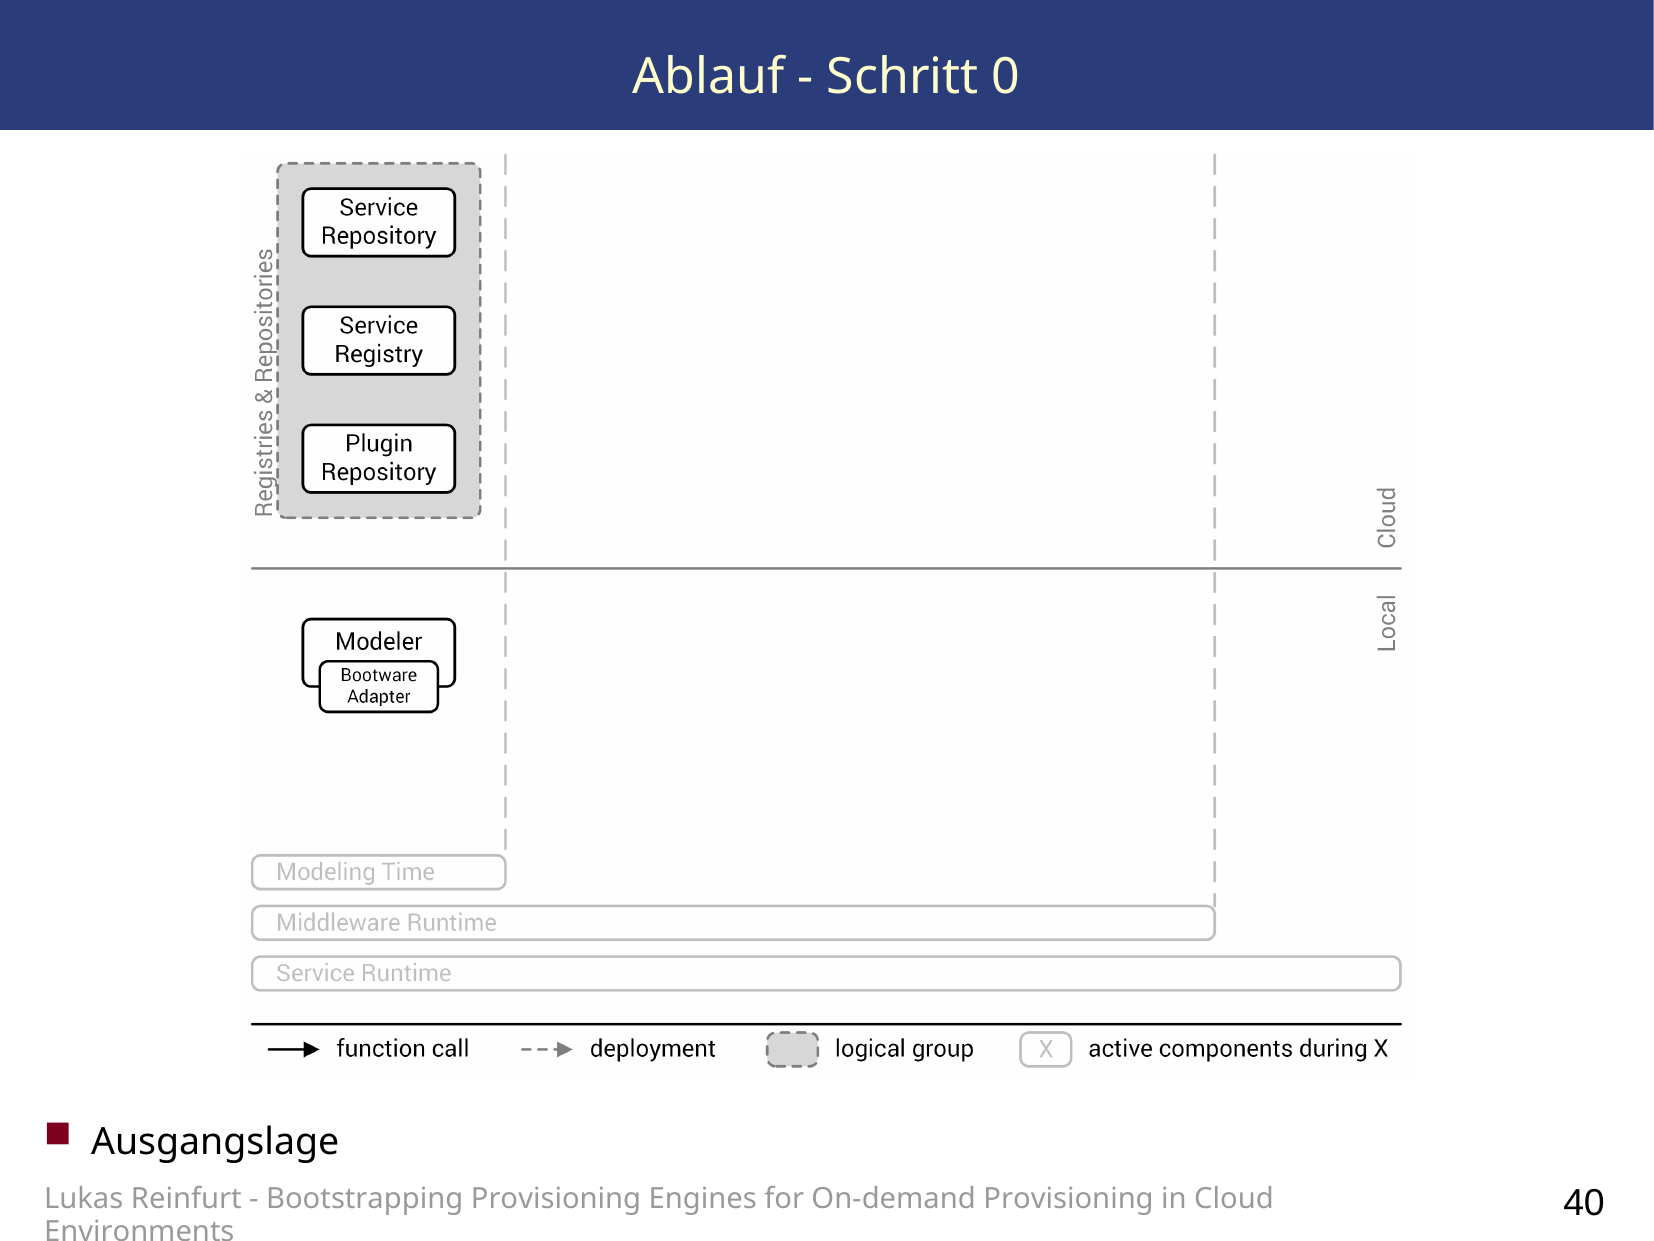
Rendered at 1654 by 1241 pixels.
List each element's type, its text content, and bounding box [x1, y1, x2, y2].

text_box Ausgangslage [29, 1095, 1605, 1156]
title Ablauf - Schritt 0 [47, 23, 1607, 119]
picture [240, 153, 1414, 1077]
